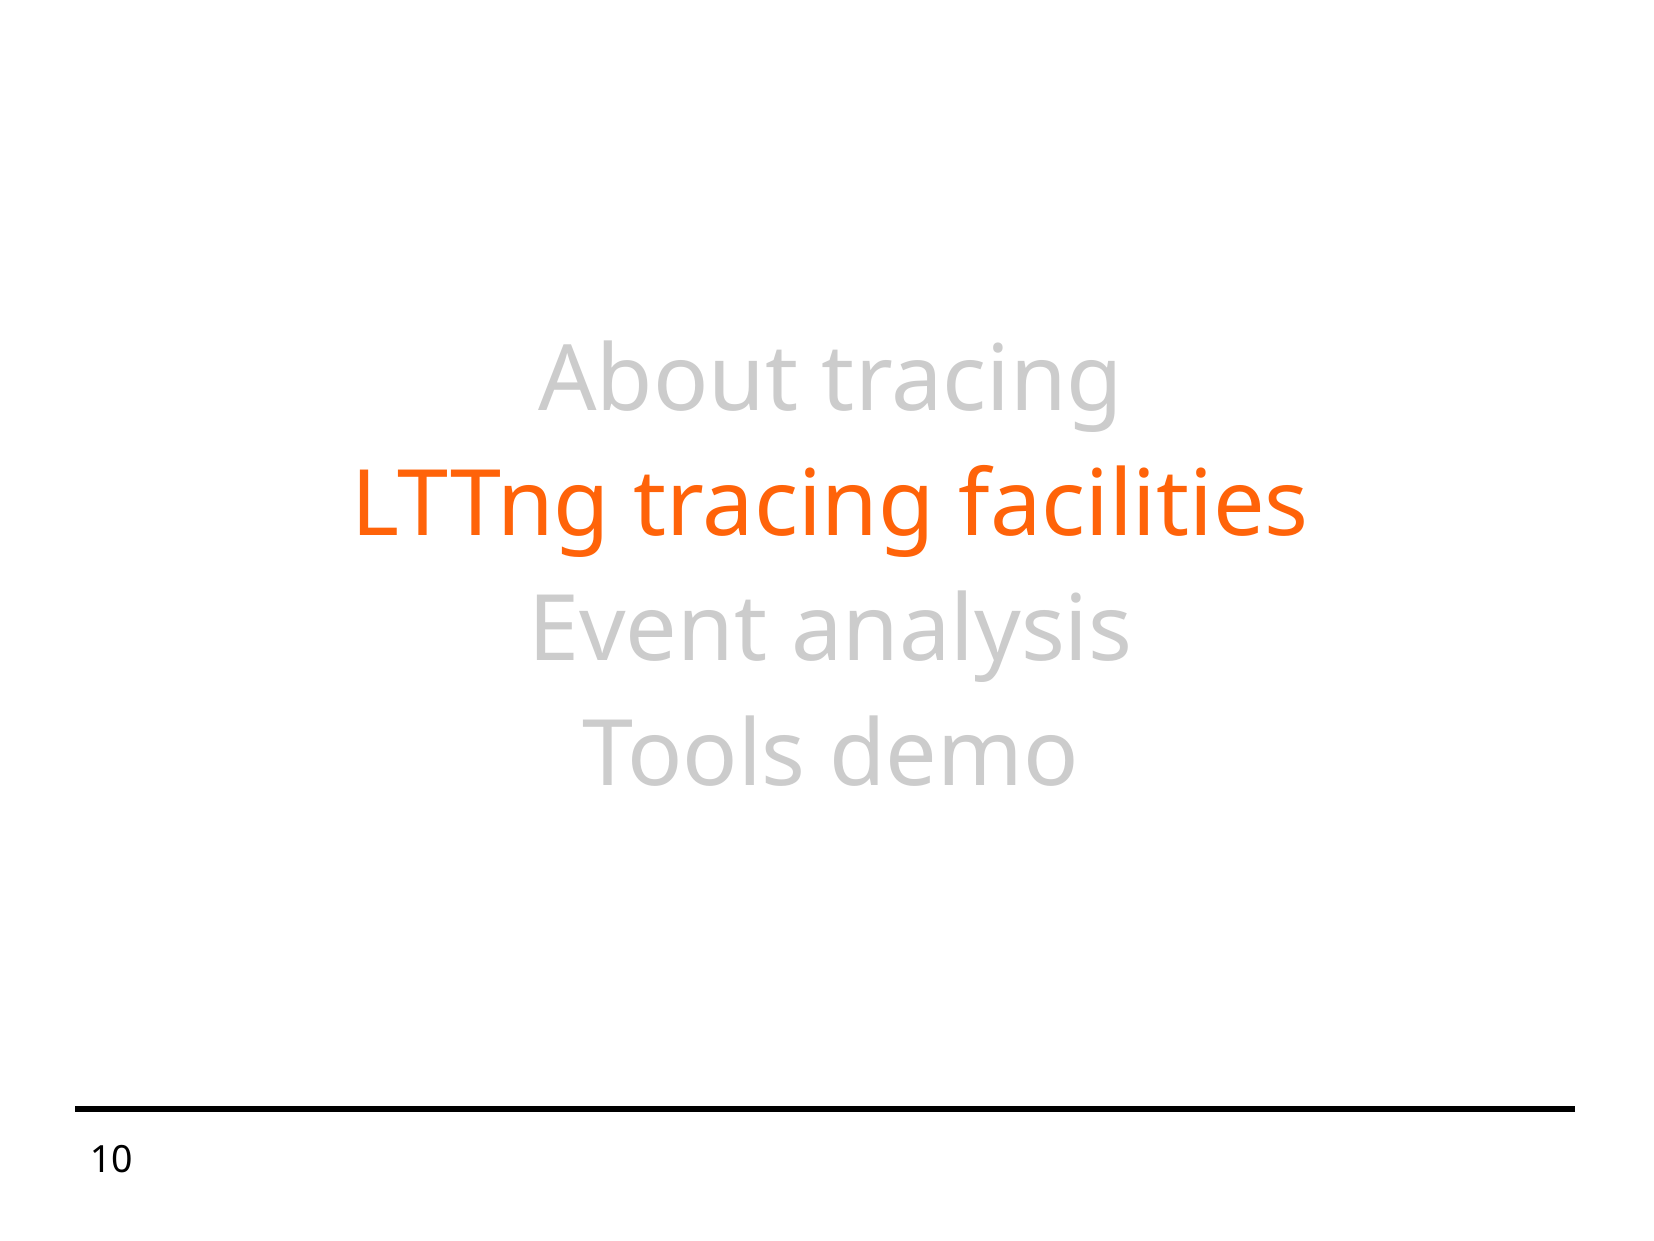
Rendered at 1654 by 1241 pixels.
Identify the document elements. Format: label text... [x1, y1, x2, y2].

title About tracing LTTng tracing facilities Event analysis Tools demo [86, 75, 1576, 1051]
